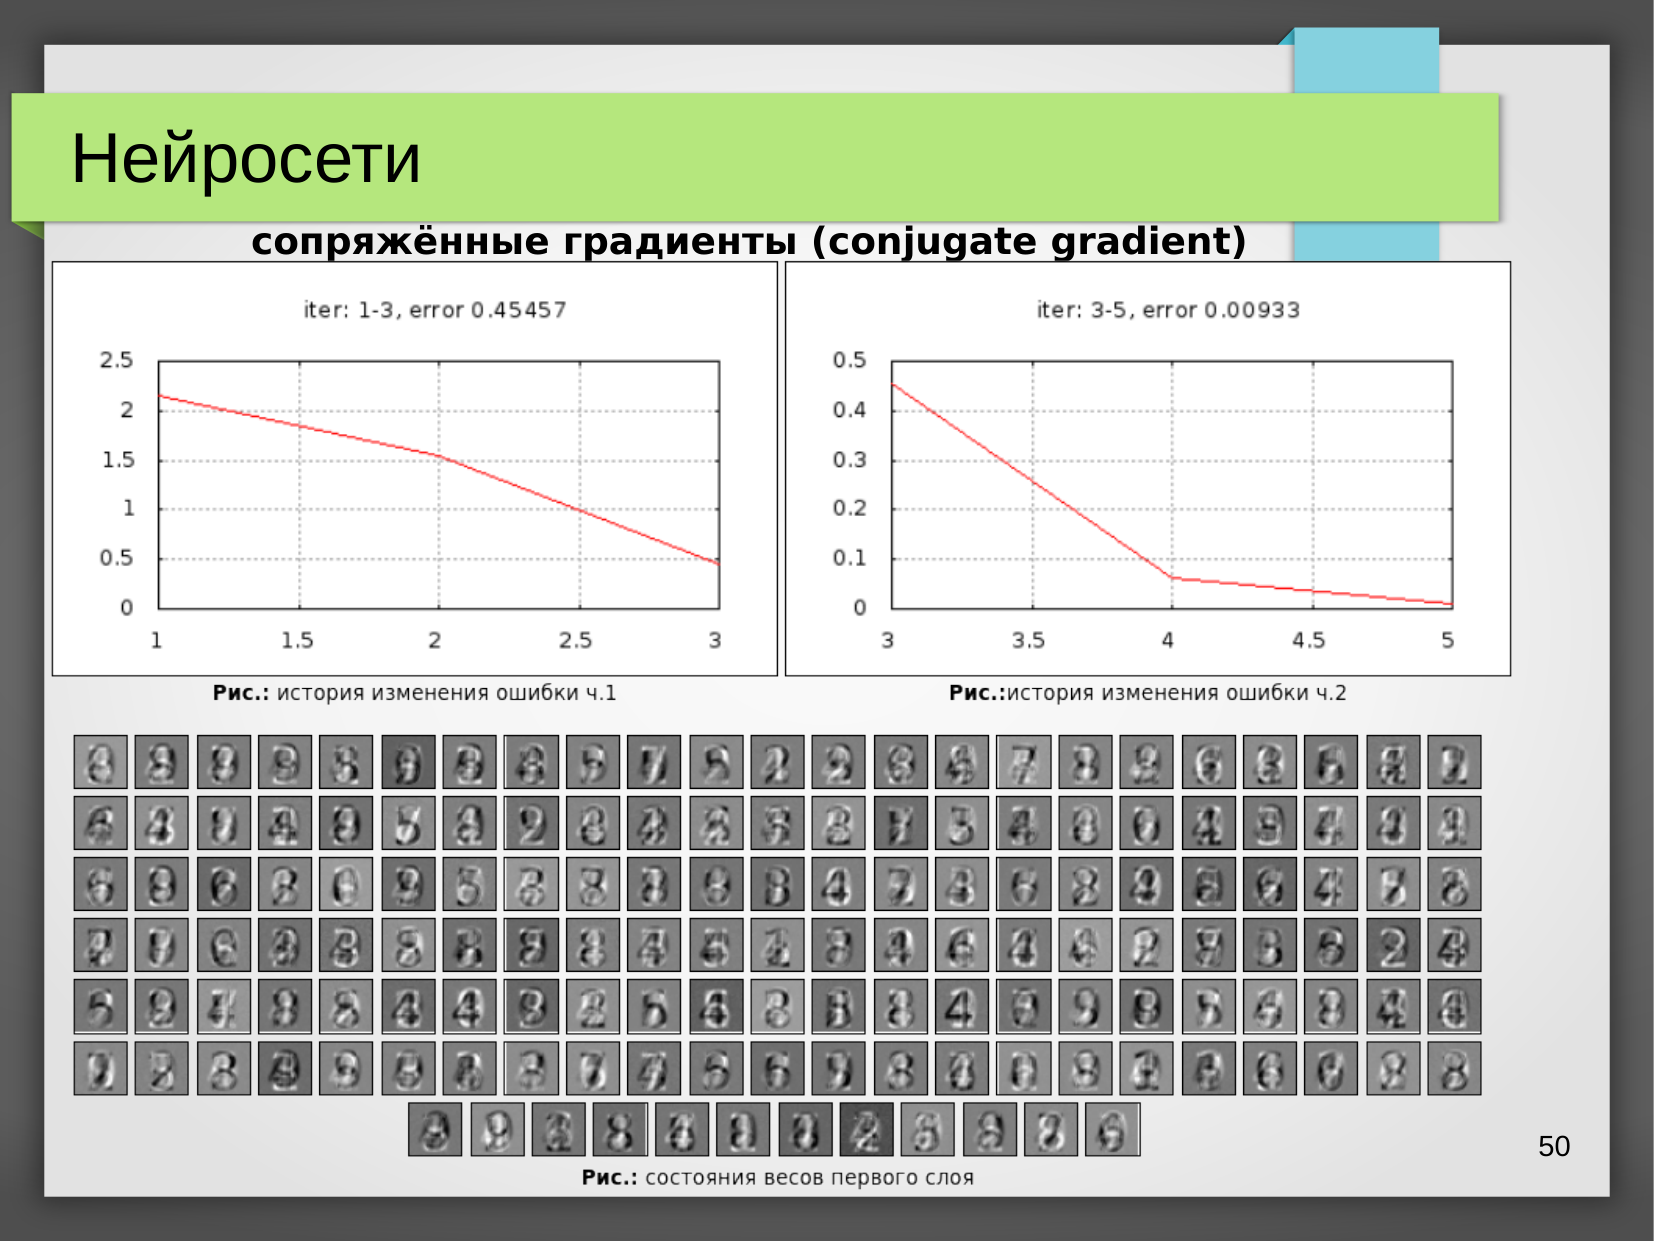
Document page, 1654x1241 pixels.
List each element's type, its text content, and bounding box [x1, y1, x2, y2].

text_box сопряжённые градиенты (conjugate gradient) [236, 212, 1264, 258]
title Нейросети [70, 118, 1205, 199]
picture [0, 0, 1654, 1241]
